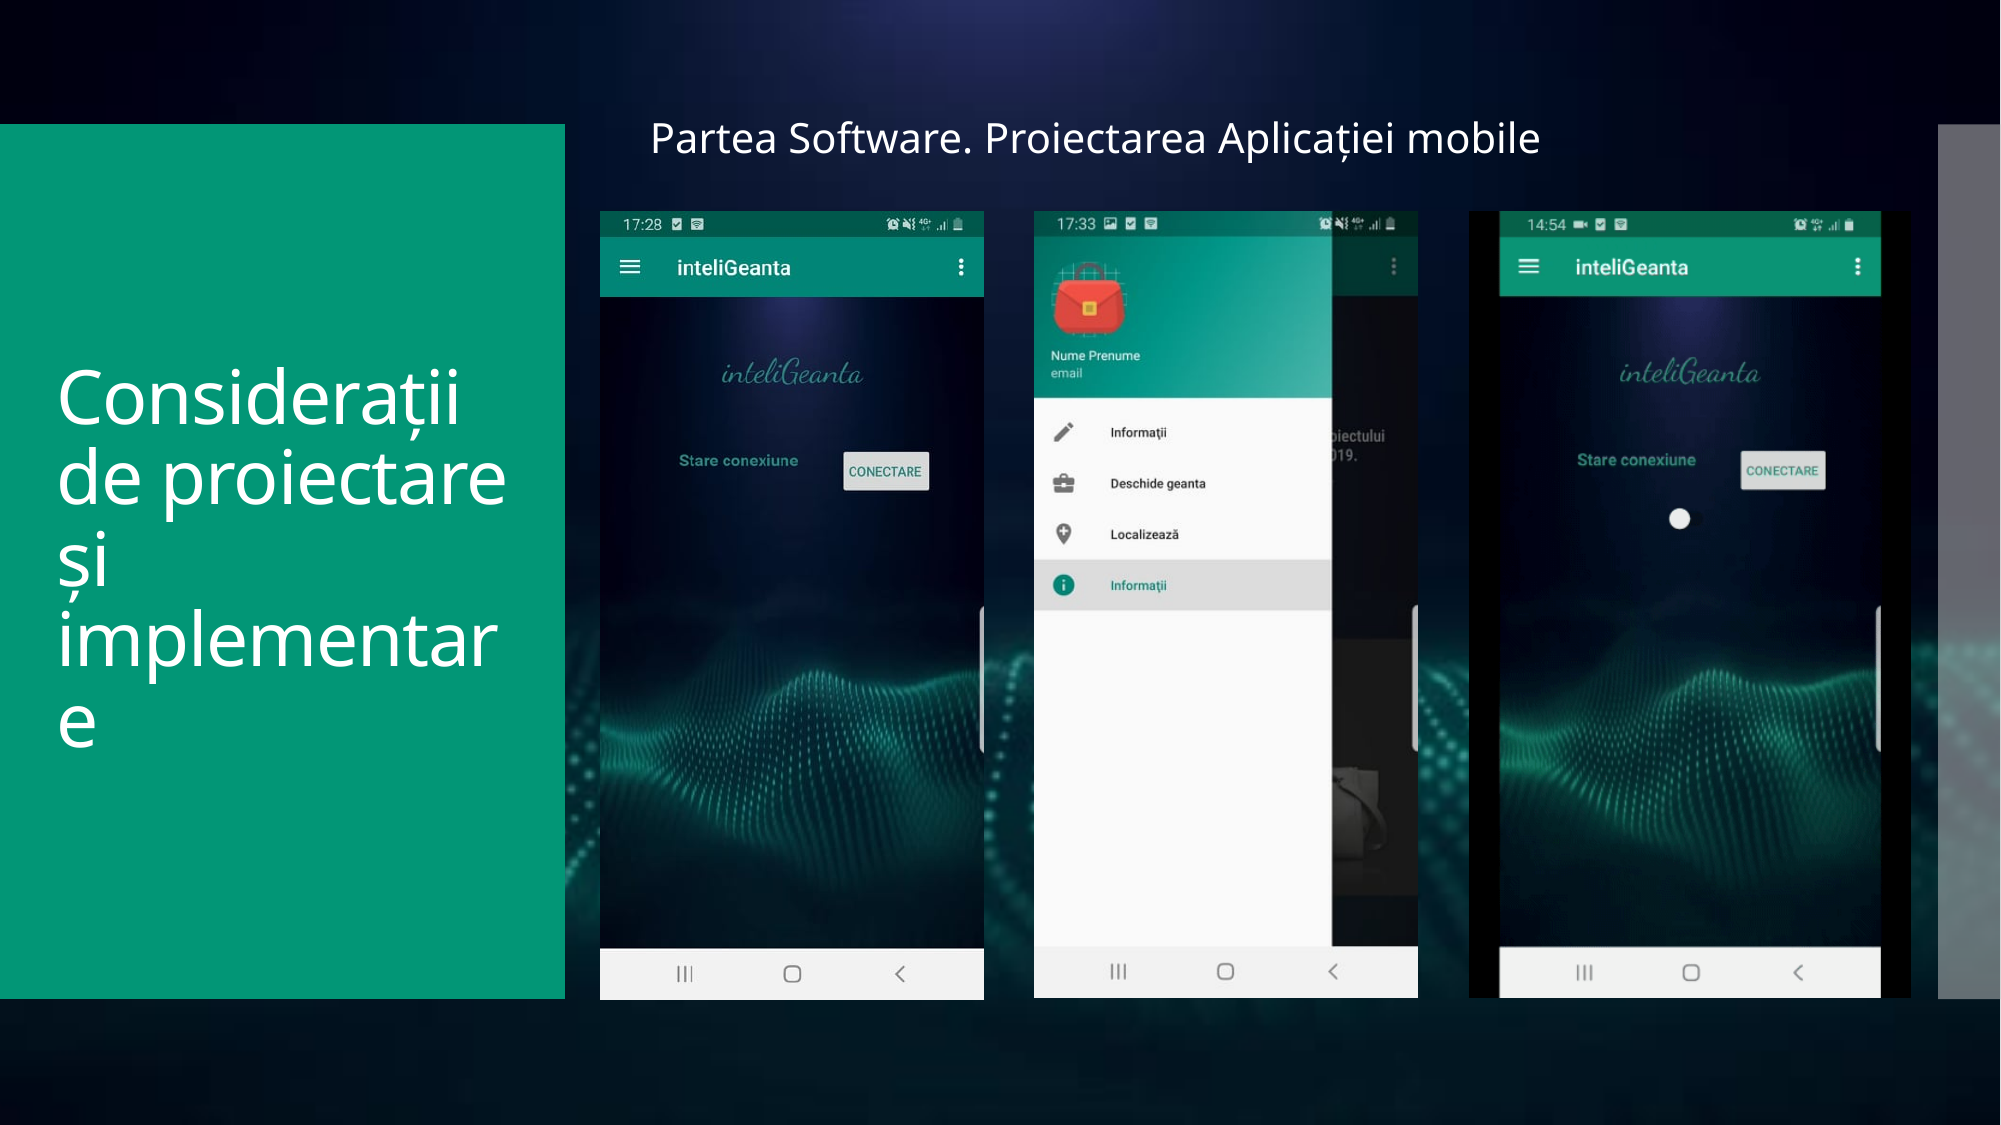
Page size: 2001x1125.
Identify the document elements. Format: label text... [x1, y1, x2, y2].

picture [1469, 211, 1911, 998]
title Consideraţii de proiectare şi implementare [41, 184, 526, 940]
list Partea Software. Proiectarea Aplicaţiei mobile [634, 95, 1835, 185]
picture [600, 211, 984, 1000]
picture [1034, 211, 1418, 998]
